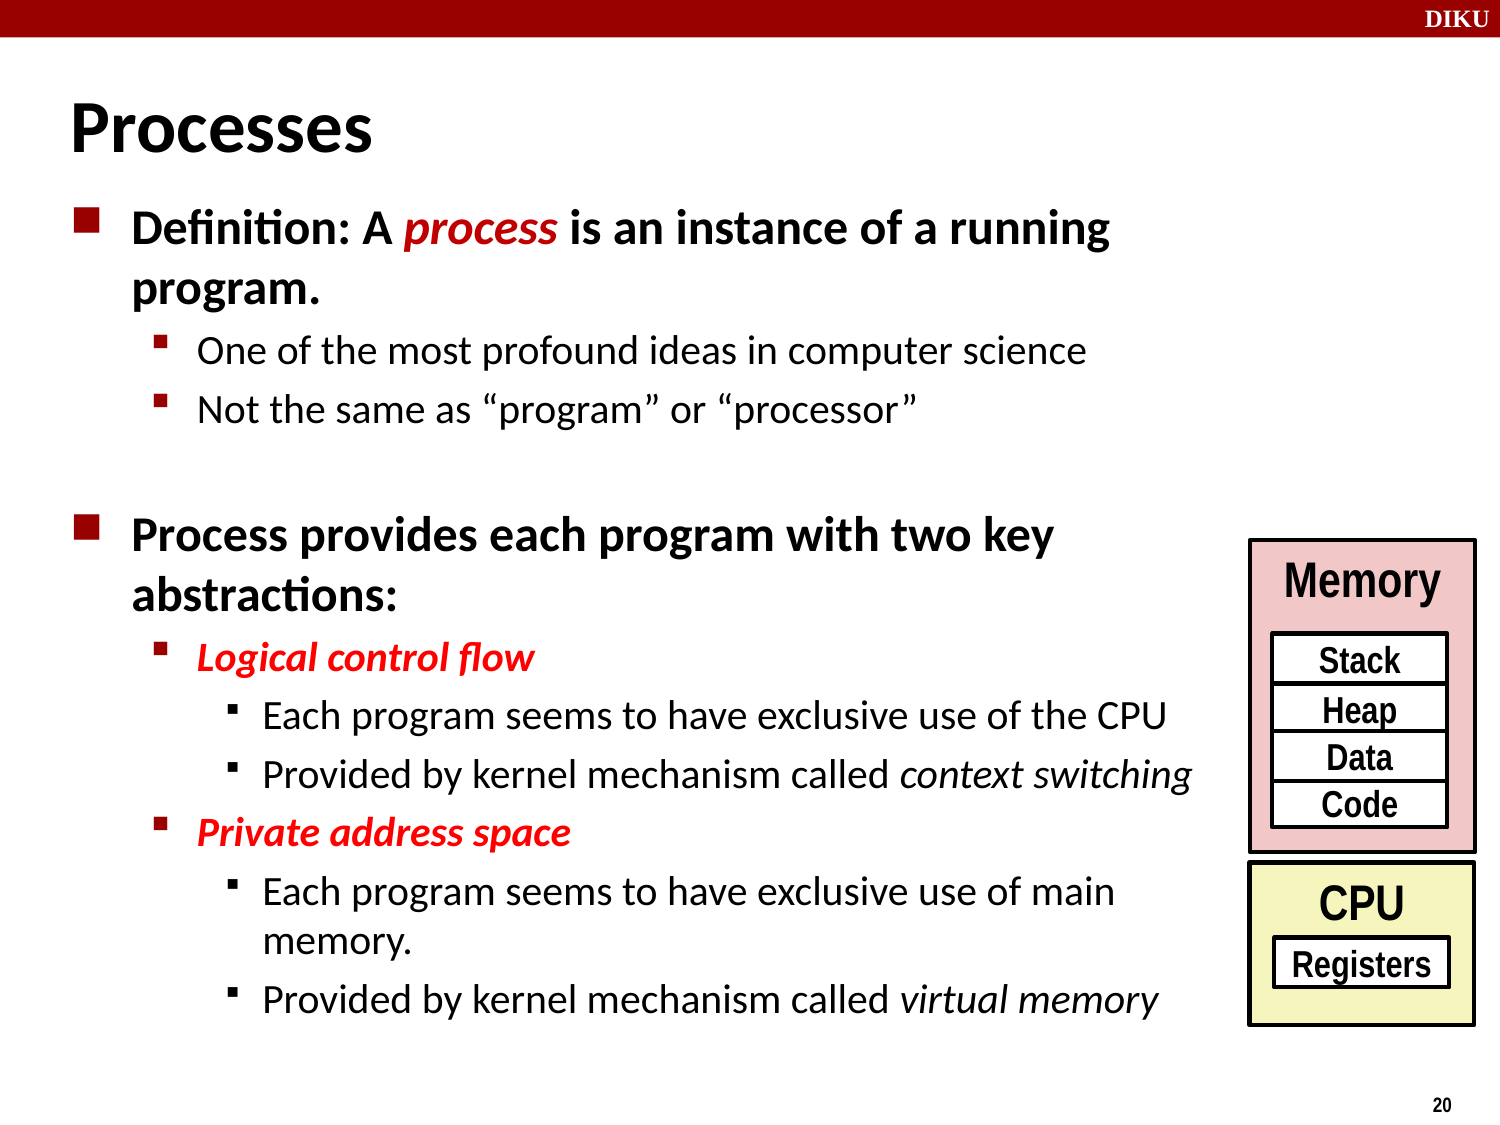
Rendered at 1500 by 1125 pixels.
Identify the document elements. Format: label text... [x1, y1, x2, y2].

text_box Memory [1250, 539, 1475, 853]
text_box Stack [1272, 633, 1448, 683]
text_box Heap [1384, 706, 1391, 720]
text_box Definition: A process is an instance of a running program. One of the most profound ideas in computer science Not the same as “program” or “processor” Process provides each program with two key abstractions: Logical control flow Each program seems to have exclusive use of the CPU Provided by kernel mechanism called context switching Private address space Each program seems to have exclusive use of main memory. Provided by kernel mechanism called virtual memory [60, 187, 1225, 1095]
text_box Code [1272, 781, 1448, 828]
text_box Data [1272, 730, 1448, 781]
text_box Registers [1274, 937, 1450, 988]
text_box Heap [1272, 683, 1448, 730]
text_box CPU [1249, 862, 1475, 1025]
text_box Processes [55, 75, 917, 169]
